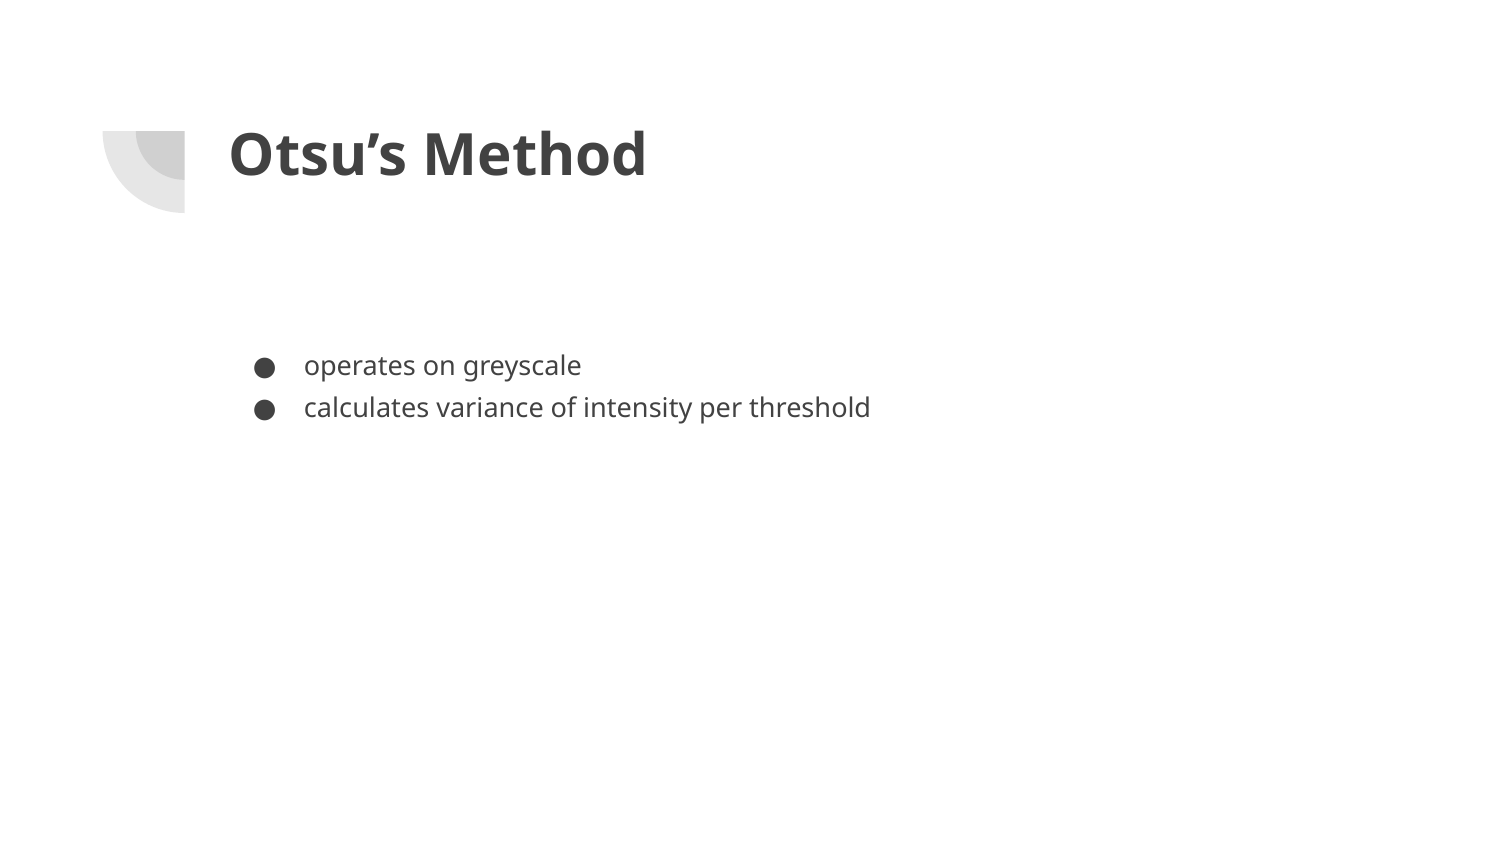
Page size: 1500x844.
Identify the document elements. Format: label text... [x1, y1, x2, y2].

title Otsu’s Method [213, 98, 1368, 263]
list operates on greyscale calculates variance of intensity per threshold [213, 326, 1368, 744]
